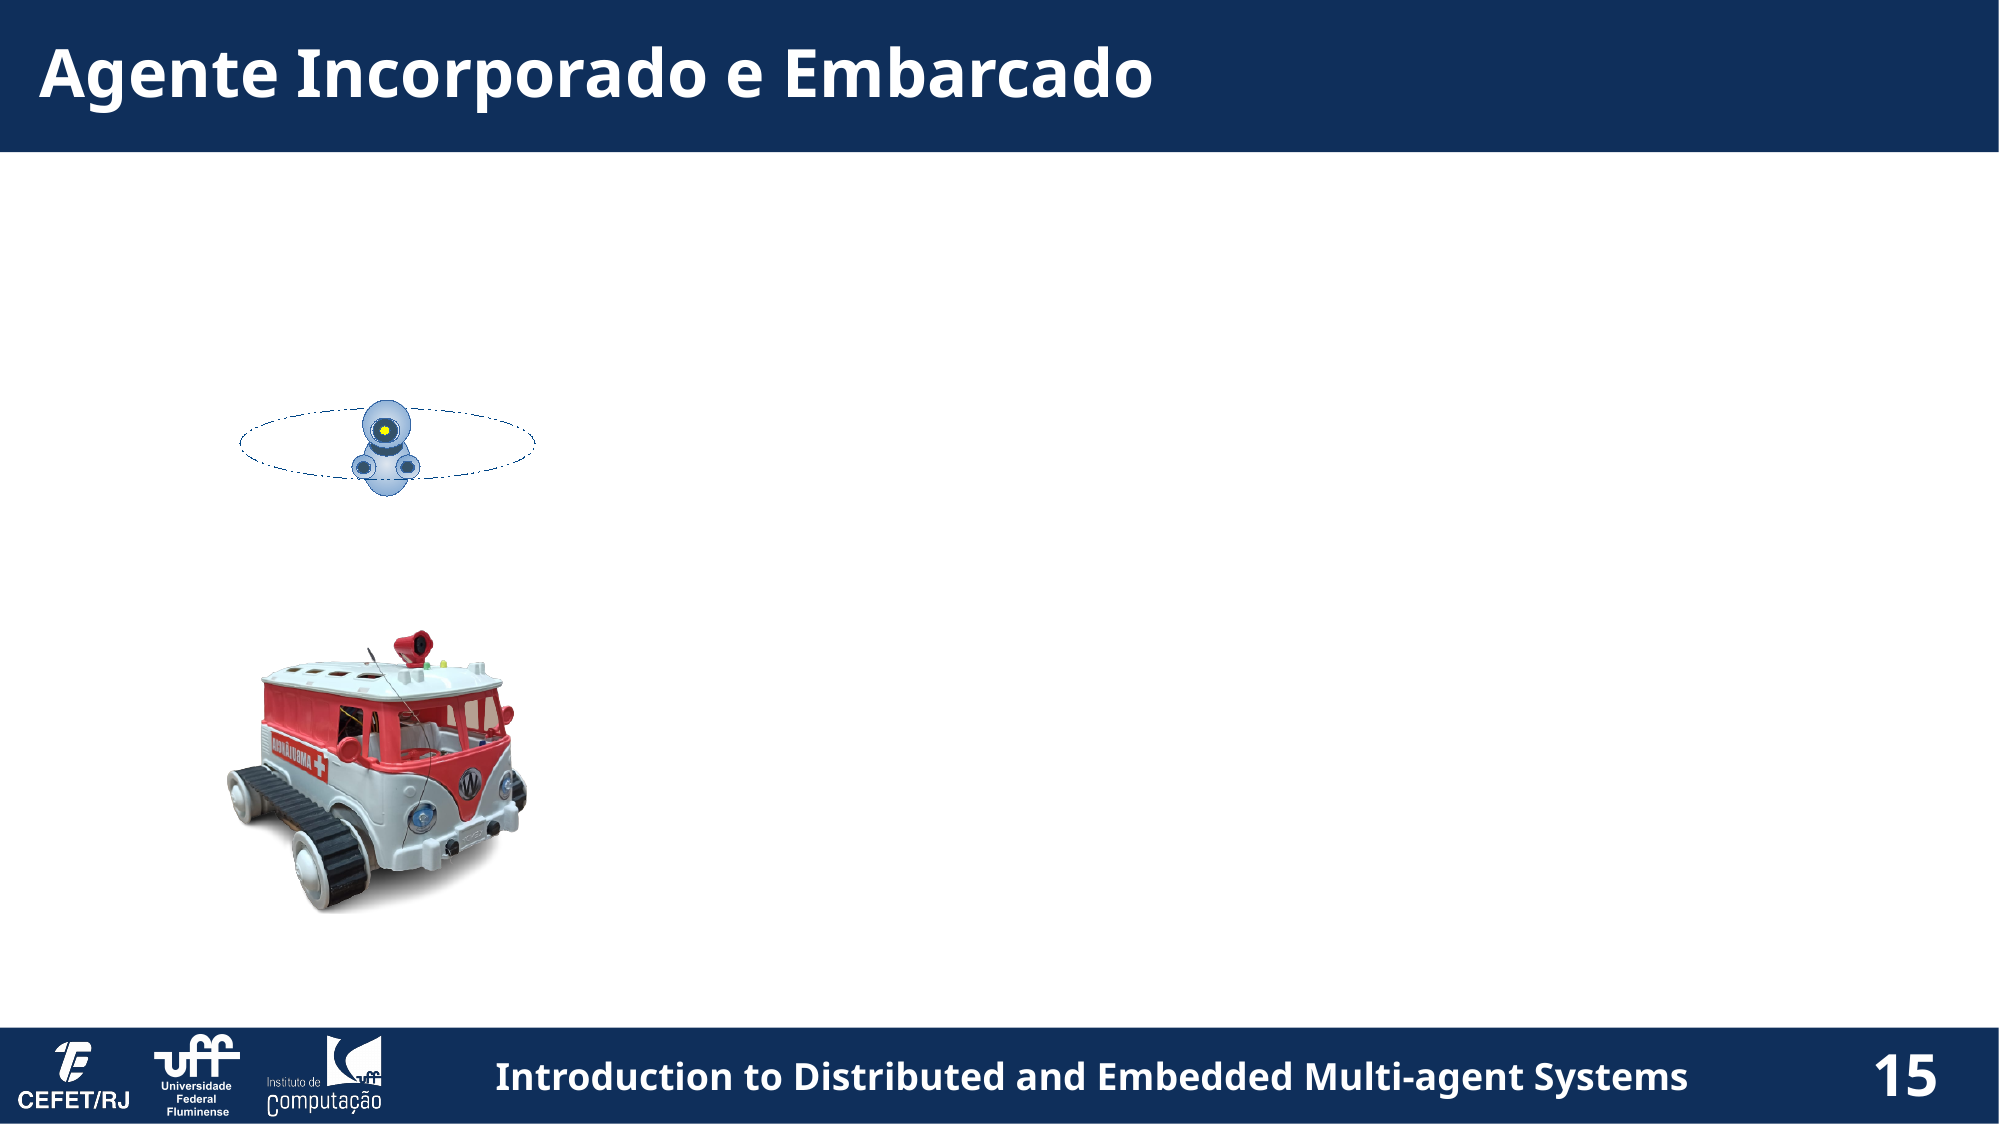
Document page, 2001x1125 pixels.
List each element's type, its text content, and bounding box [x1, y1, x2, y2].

text_box Agente Incorporado e Embarcado [25, 23, 1999, 119]
picture [18, 1021, 129, 1125]
picture [265, 1033, 383, 1117]
picture [222, 628, 532, 915]
picture [153, 1033, 241, 1121]
text_box [351, 400, 421, 497]
